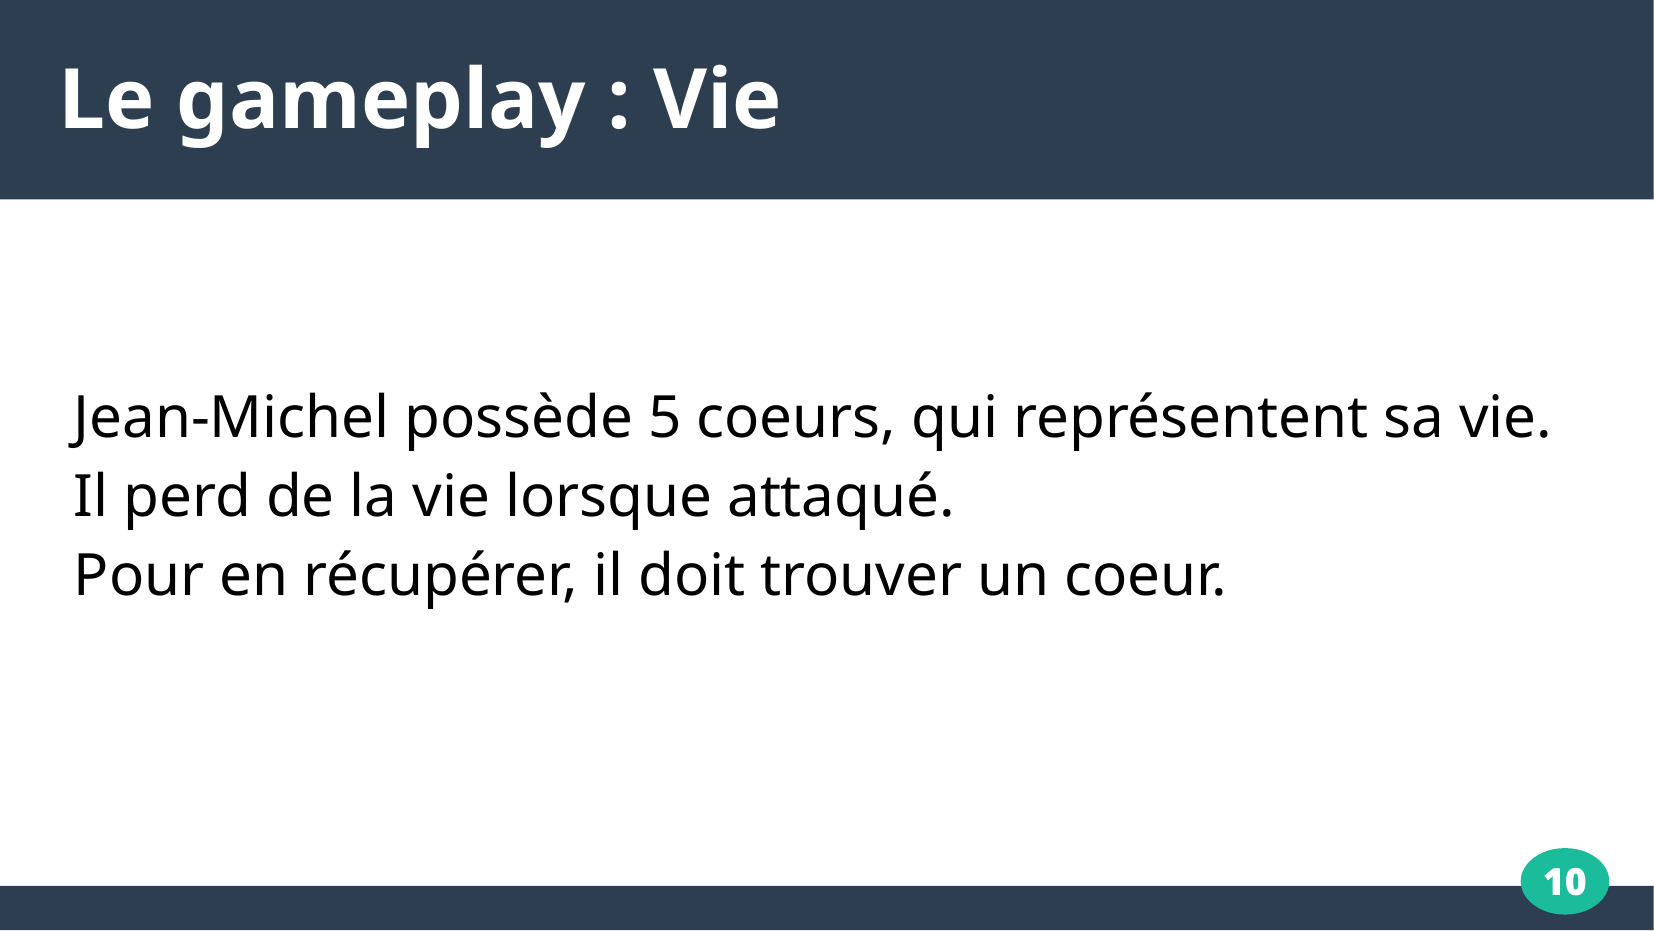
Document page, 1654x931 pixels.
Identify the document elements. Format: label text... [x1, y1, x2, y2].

text_box Le gameplay : Vie [59, 48, 1323, 144]
text_box Jean-Michel possède 5 coeurs, qui représentent sa vie. Il perd de la vie lorsque attaqué. Pour en récupérer, il doit trouver un coeur. [59, 367, 1595, 709]
text_box [88, 44, 1506, 115]
